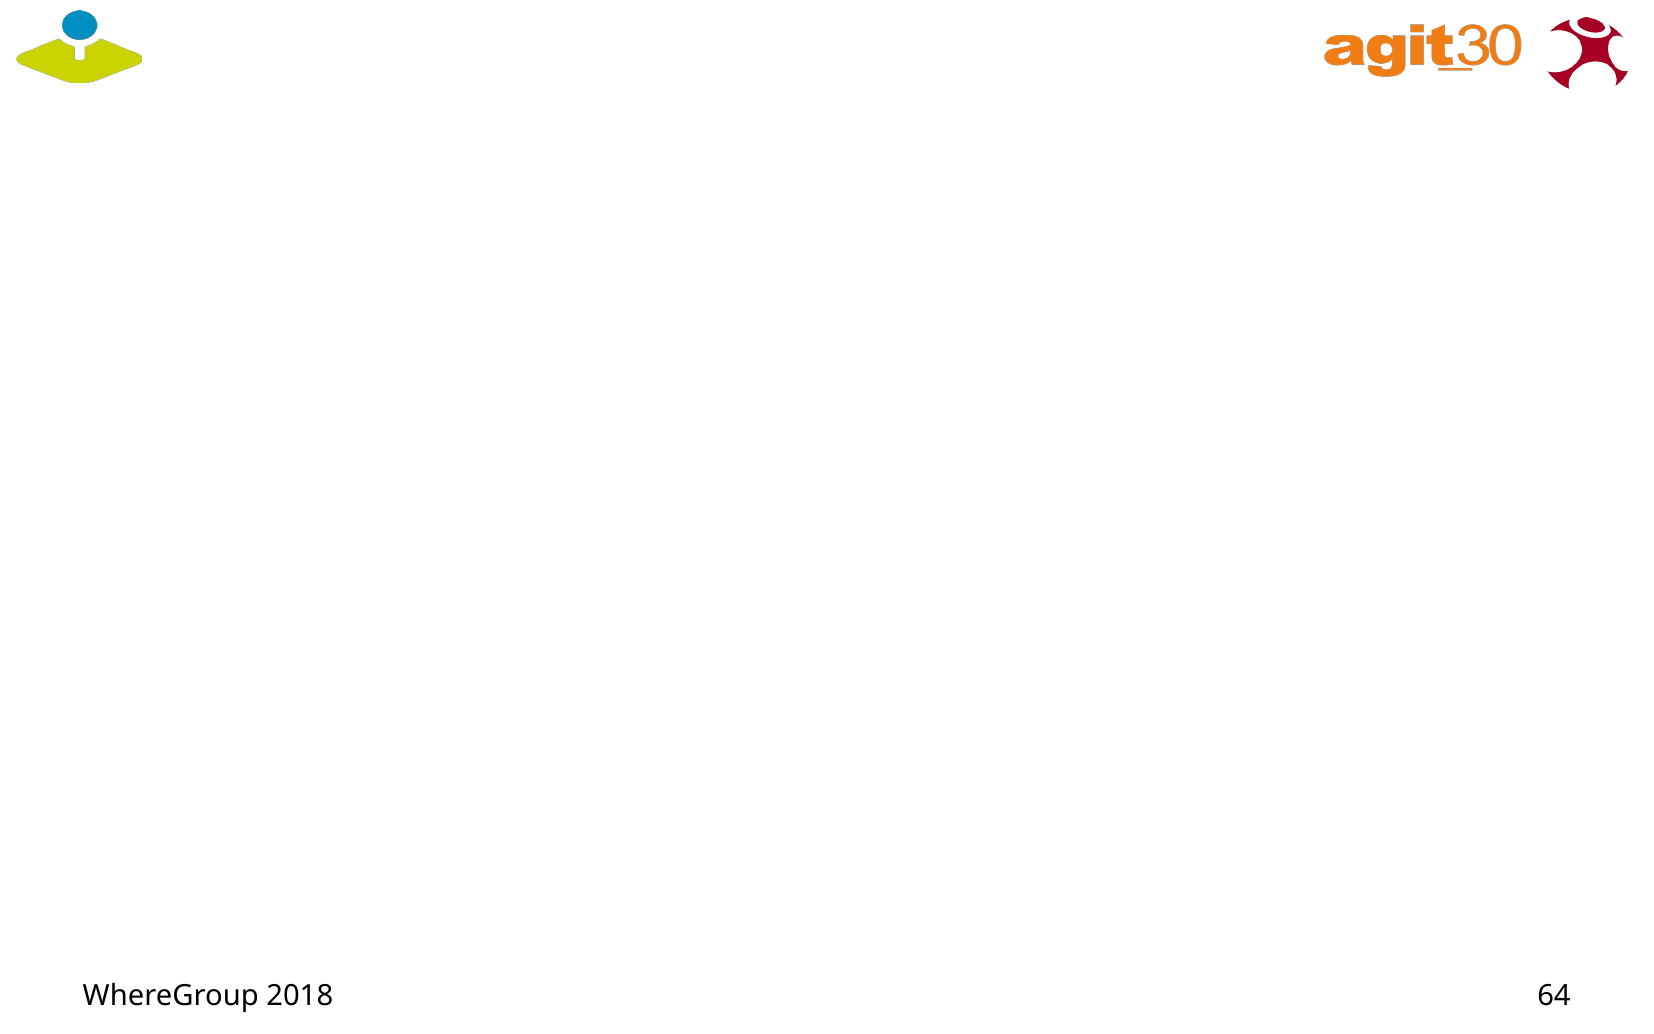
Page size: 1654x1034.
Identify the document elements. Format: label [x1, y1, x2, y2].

picture [1547, 17, 1628, 89]
picture [16, 10, 142, 83]
picture [1322, 21, 1524, 79]
